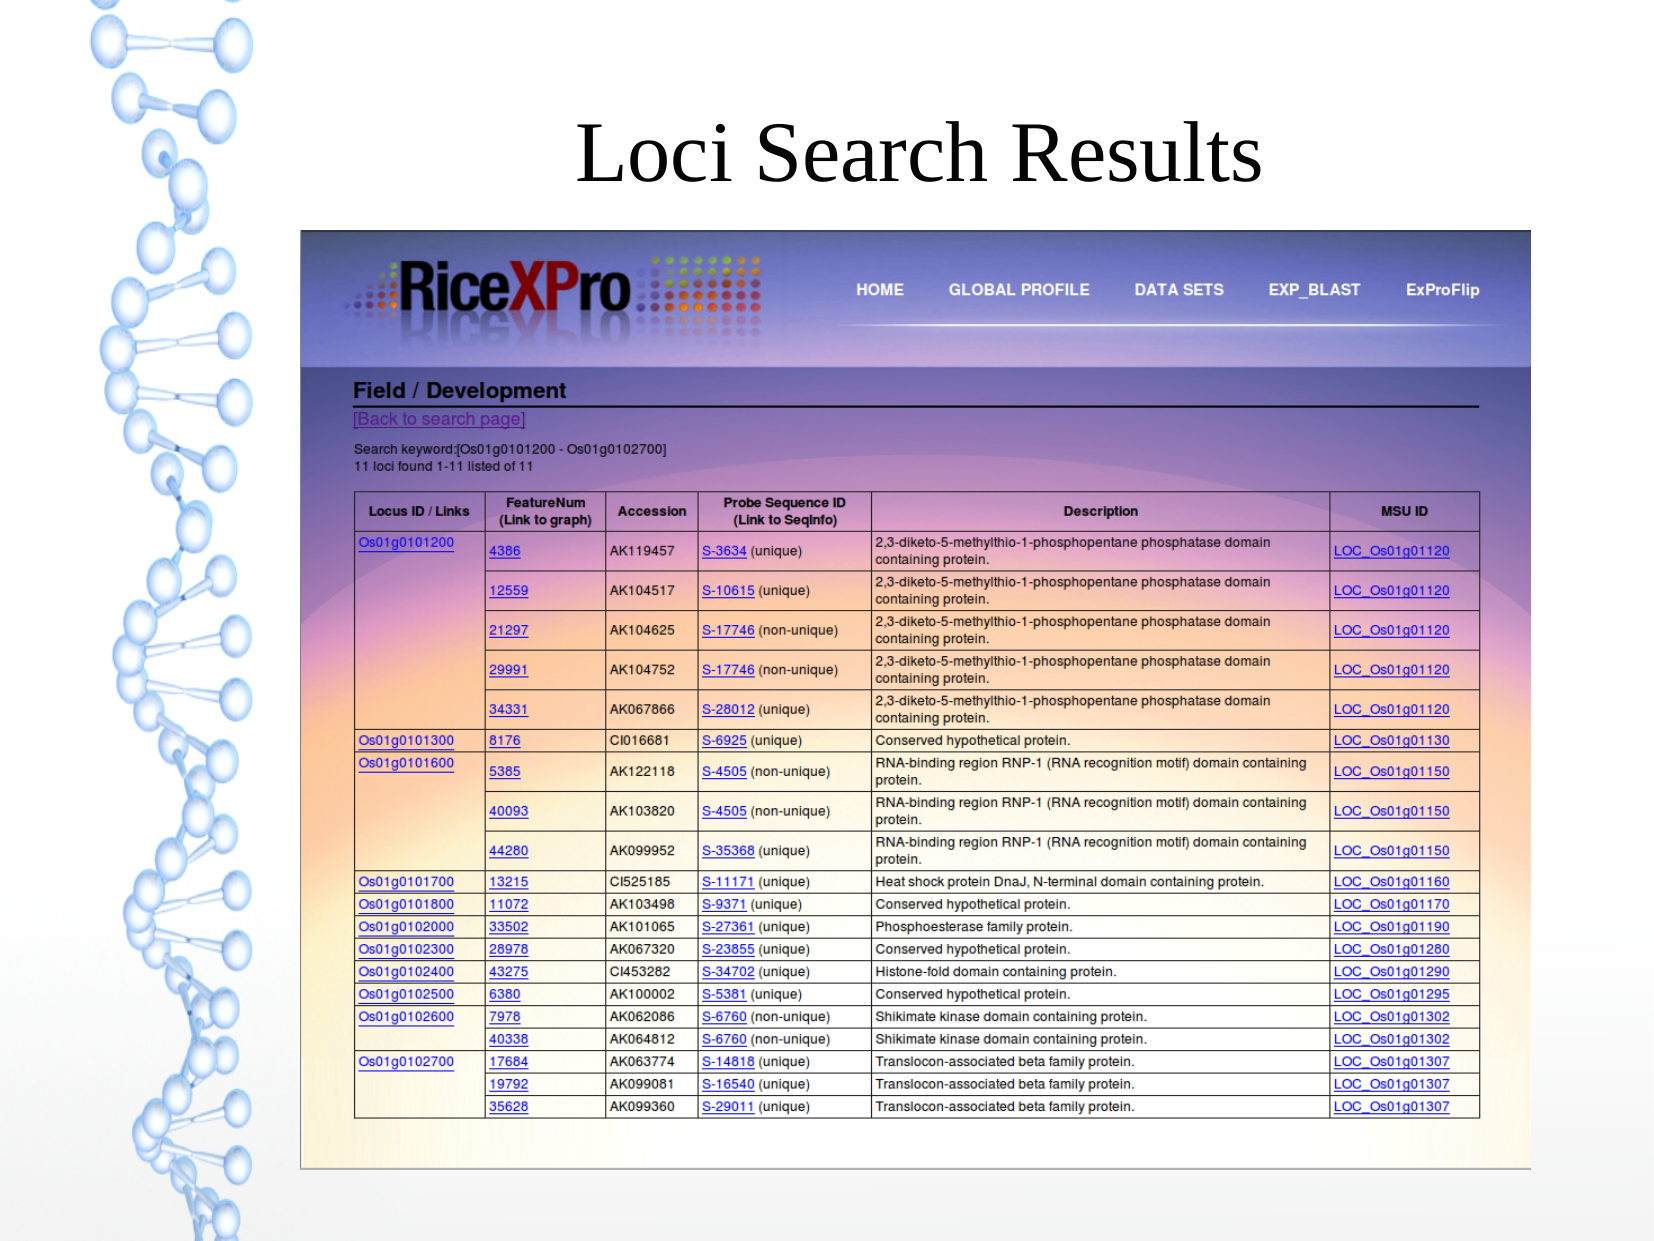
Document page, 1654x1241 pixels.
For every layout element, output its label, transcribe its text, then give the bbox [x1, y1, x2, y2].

title Loci Search Results [269, 49, 1571, 257]
picture [0, 0, 1654, 1241]
